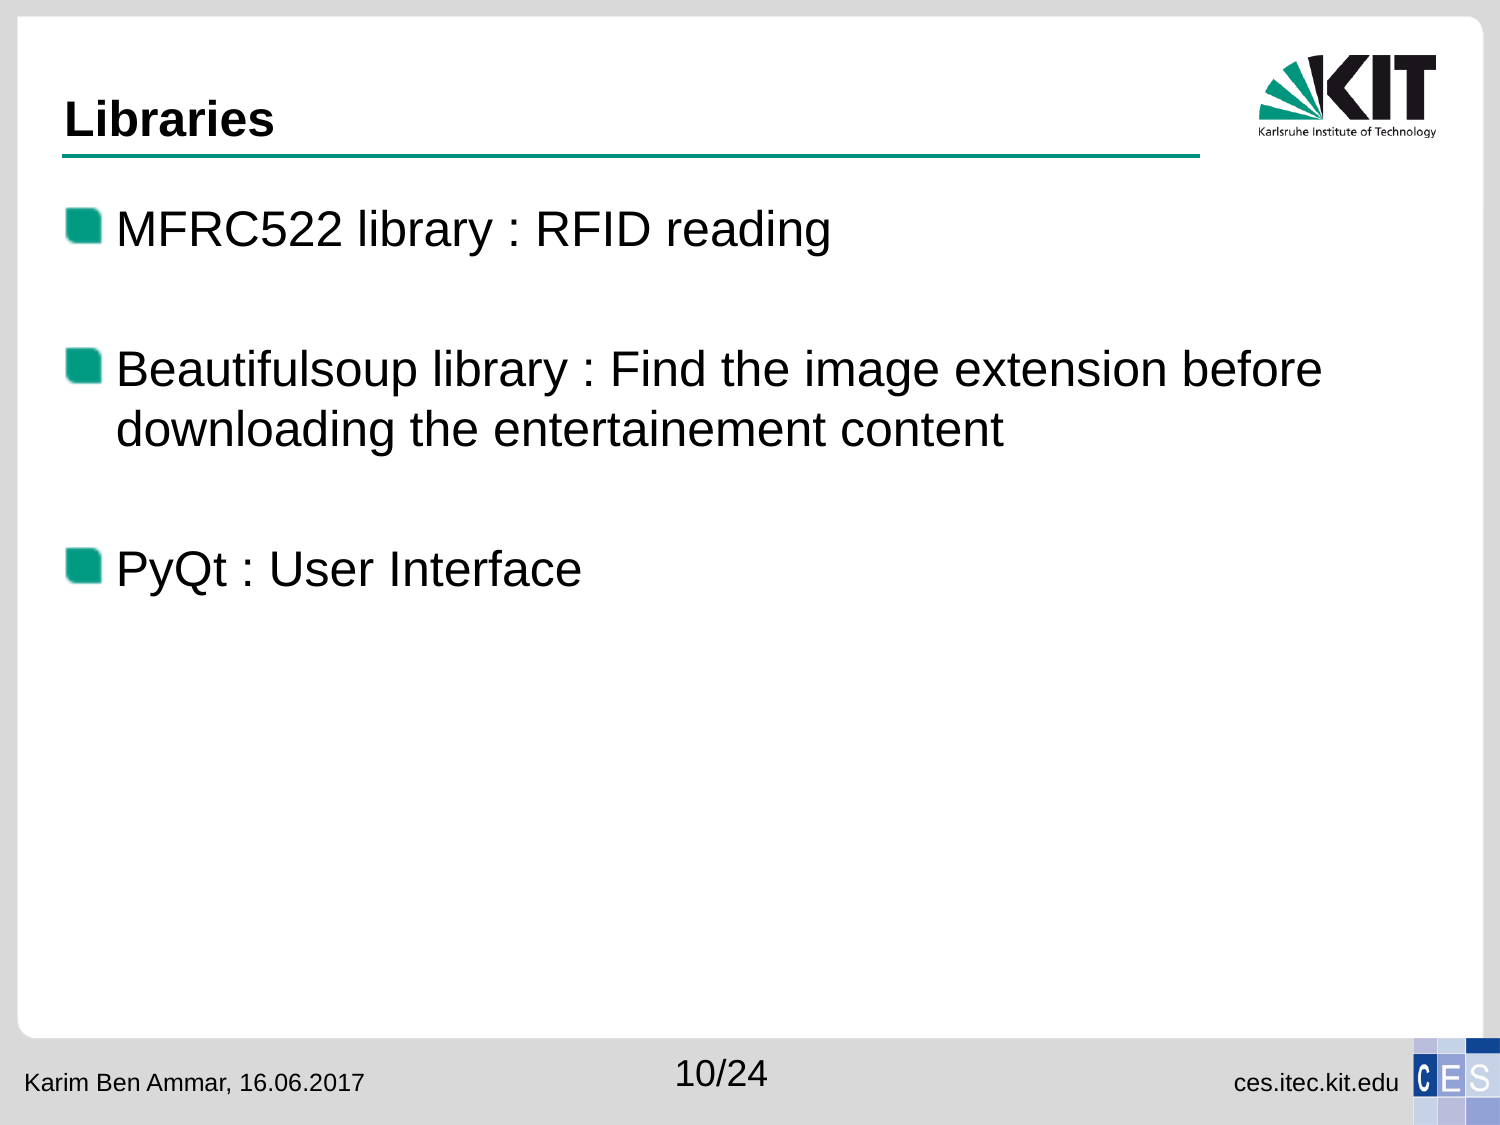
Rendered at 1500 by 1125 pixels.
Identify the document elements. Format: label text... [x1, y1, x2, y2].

list MFRC522 library : RFID reading Beautifulsoup library : Find the image extension before downloading the entertainement content PyQt : User Interface [64, 196, 1426, 1000]
title Libraries [64, 54, 1198, 147]
picture [0, 0, 1500, 1125]
text_box 10/24 [659, 1045, 783, 1117]
